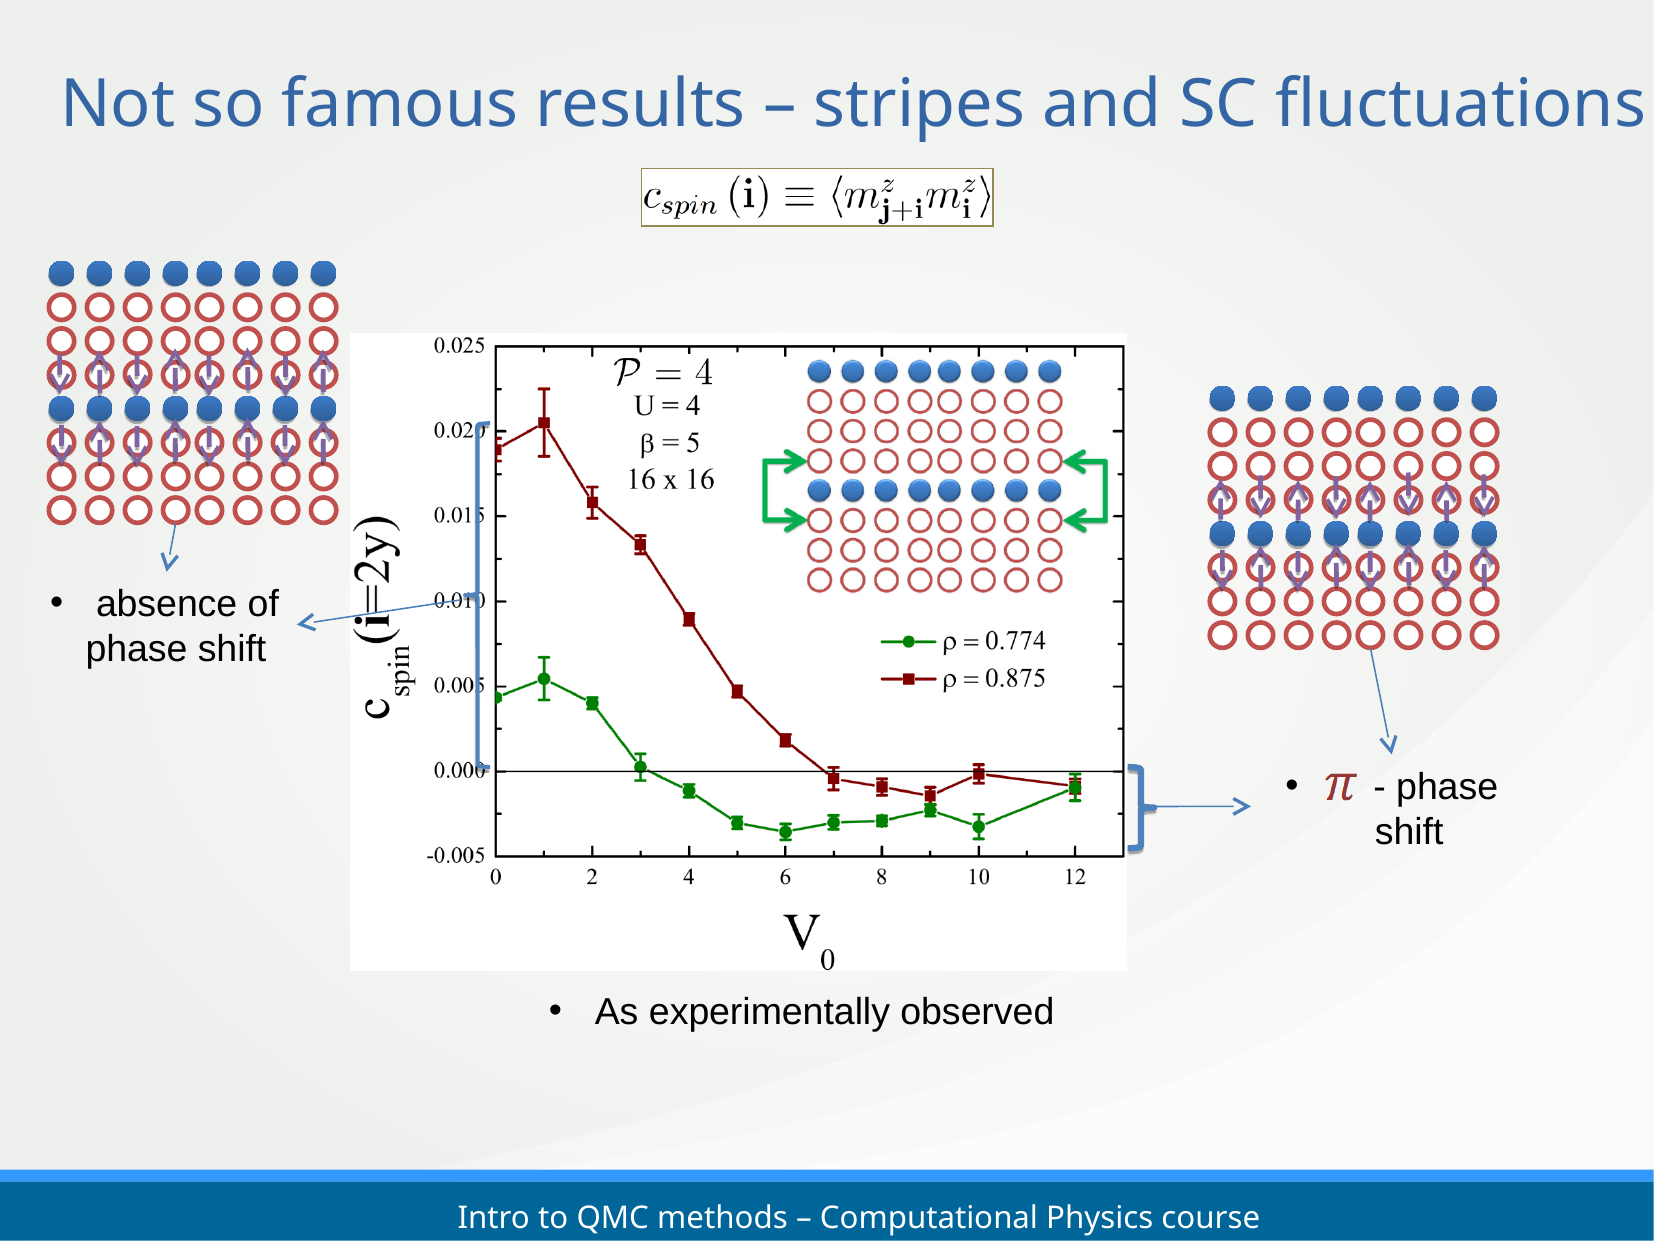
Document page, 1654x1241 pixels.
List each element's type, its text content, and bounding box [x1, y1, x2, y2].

text_box [1433, 453, 1460, 479]
text_box [48, 294, 75, 320]
text_box [310, 497, 337, 523]
text_box [86, 396, 113, 422]
text_box [162, 463, 189, 490]
text_box [162, 497, 189, 523]
text_box [310, 463, 337, 490]
text_box [48, 396, 75, 422]
text_box [162, 294, 189, 320]
text_box [234, 429, 261, 455]
text_box [1433, 419, 1460, 445]
text_box [1285, 487, 1312, 512]
text_box [1285, 453, 1312, 479]
picture [0, 0, 1654, 1169]
text_box [196, 328, 223, 354]
text_box [86, 328, 113, 354]
text_box [86, 430, 113, 455]
text_box [272, 464, 299, 490]
text_box [1323, 487, 1350, 512]
text_box [1357, 521, 1384, 547]
text_box [196, 430, 223, 456]
text_box [1395, 588, 1422, 615]
text_box [1395, 487, 1422, 513]
text_box [310, 294, 337, 320]
text_box [1285, 419, 1312, 445]
text_box [124, 260, 151, 287]
text_box [1395, 521, 1422, 547]
text_box [1471, 521, 1498, 547]
text_box [86, 464, 113, 490]
text_box [234, 328, 261, 353]
text_box [1323, 521, 1350, 547]
text_box [1247, 554, 1274, 580]
text_box [1471, 419, 1498, 445]
text_box [1433, 622, 1460, 648]
text_box [162, 429, 189, 455]
text_box [234, 396, 261, 422]
text_box [1433, 385, 1460, 412]
text_box [124, 464, 151, 490]
text_box [1209, 419, 1236, 445]
text_box [272, 396, 299, 422]
text_box [1209, 487, 1236, 513]
text_box [162, 362, 189, 388]
text_box [1209, 385, 1236, 412]
text_box [1395, 419, 1422, 445]
text_box [124, 294, 151, 320]
text_box [272, 497, 299, 523]
text_box [124, 430, 151, 456]
text_box [272, 430, 299, 456]
text_box [1357, 487, 1384, 513]
text_box [1323, 554, 1350, 580]
text_box [1433, 488, 1460, 513]
text_box [1395, 622, 1422, 648]
text_box [1433, 555, 1460, 581]
text_box [1247, 419, 1274, 445]
text_box [1323, 419, 1350, 445]
text_box [1247, 385, 1274, 412]
text_box [1471, 588, 1498, 615]
text_box [1247, 588, 1274, 615]
text_box [1285, 521, 1312, 547]
text_box [1433, 588, 1460, 615]
text_box [272, 328, 299, 354]
text_box [234, 497, 261, 523]
text_box [1357, 622, 1384, 648]
text_box [1471, 554, 1498, 580]
text_box [48, 430, 75, 456]
text_box [1209, 453, 1236, 479]
text_box [1471, 622, 1498, 648]
text_box [234, 362, 261, 388]
text_box [234, 260, 261, 287]
text_box [196, 497, 223, 523]
text_box [1323, 453, 1350, 479]
text_box [162, 260, 189, 287]
text_box - phase shift [1251, 754, 1533, 860]
text_box [124, 497, 151, 523]
text_box Not so famous results – stripes and SC fluctuations [9, 47, 1607, 189]
text_box [272, 294, 299, 320]
text_box [310, 260, 337, 287]
text_box [196, 362, 223, 387]
text_box absence of phase shift [35, 571, 298, 677]
text_box [1471, 487, 1498, 513]
text_box [86, 260, 113, 287]
text_box [1247, 453, 1274, 479]
text_box [1395, 554, 1422, 580]
text_box [1209, 521, 1236, 547]
text_box [1471, 385, 1498, 412]
text_box [48, 328, 75, 354]
text_box [1471, 453, 1498, 479]
text_box [86, 497, 113, 523]
text_box [310, 328, 337, 354]
text_box [1209, 555, 1236, 581]
text_box [234, 463, 261, 490]
text_box [1357, 588, 1384, 615]
text_box [124, 328, 151, 354]
text_box [1209, 622, 1236, 648]
text_box [310, 429, 337, 455]
text_box [1285, 385, 1312, 412]
text_box [48, 497, 75, 523]
text_box [124, 396, 151, 422]
text_box [1357, 555, 1384, 581]
text_box [196, 294, 223, 320]
text_box [1357, 385, 1384, 412]
text_box [272, 362, 299, 387]
text_box [1285, 588, 1312, 615]
text_box [1357, 453, 1384, 479]
text_box As experimentally observed [534, 979, 1070, 1040]
text_box [1323, 385, 1350, 412]
text_box [1395, 453, 1422, 479]
text_box [48, 260, 75, 287]
text_box [124, 361, 151, 386]
text_box [1395, 385, 1422, 412]
text_box [162, 396, 189, 422]
text_box [86, 294, 113, 320]
text_box [272, 260, 299, 287]
text_box [1209, 588, 1236, 615]
text_box [234, 294, 261, 320]
text_box [1247, 487, 1274, 512]
text_box [1285, 622, 1312, 648]
text_box [1247, 521, 1274, 547]
text_box [196, 464, 223, 490]
text_box [1433, 521, 1460, 547]
text_box [1357, 419, 1384, 445]
text_box [1247, 622, 1274, 648]
text_box [310, 362, 337, 388]
text_box [1323, 588, 1350, 615]
text_box [196, 260, 223, 287]
text_box [48, 463, 75, 490]
text_box [1323, 622, 1350, 648]
text_box [1285, 555, 1312, 581]
text_box [310, 396, 337, 422]
text_box [196, 396, 223, 422]
text_box [86, 362, 113, 388]
text_box [48, 362, 75, 388]
text_box [162, 328, 189, 354]
